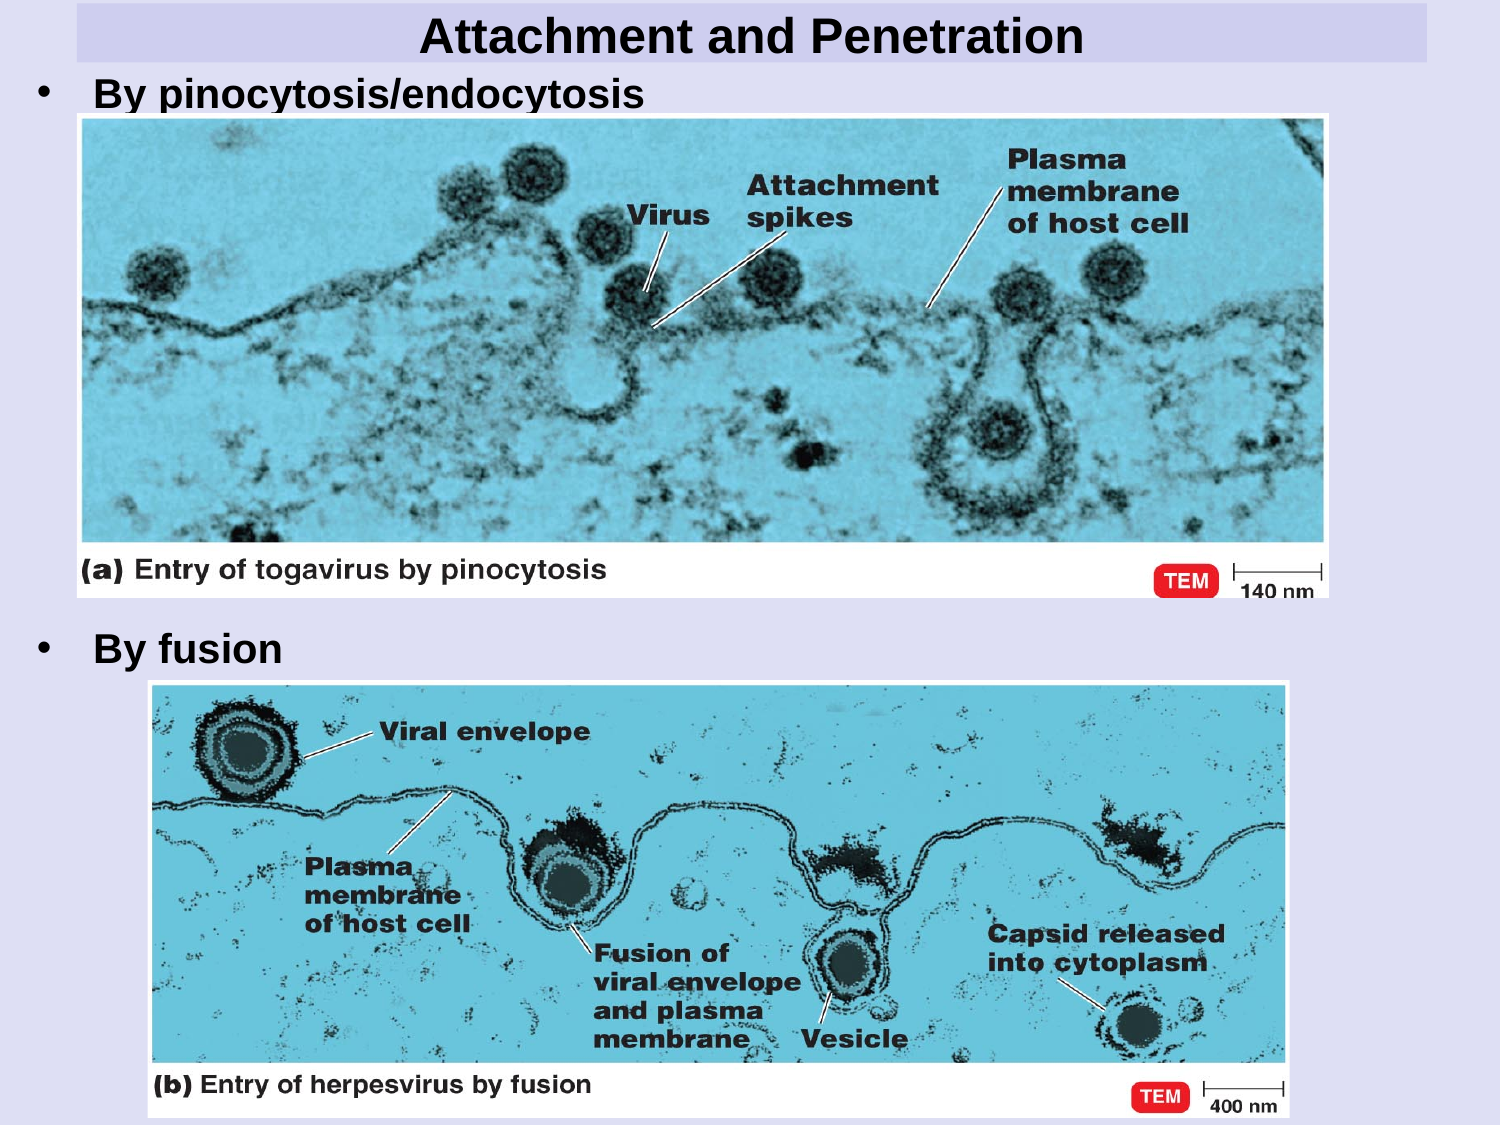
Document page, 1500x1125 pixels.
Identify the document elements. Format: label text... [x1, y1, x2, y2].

picture [147, 680, 1290, 1118]
title Attachment and Penetration [76, 3, 1427, 63]
picture [76, 113, 1329, 598]
list By pinocytosis/endocytosis By fusion [36, 66, 1484, 833]
